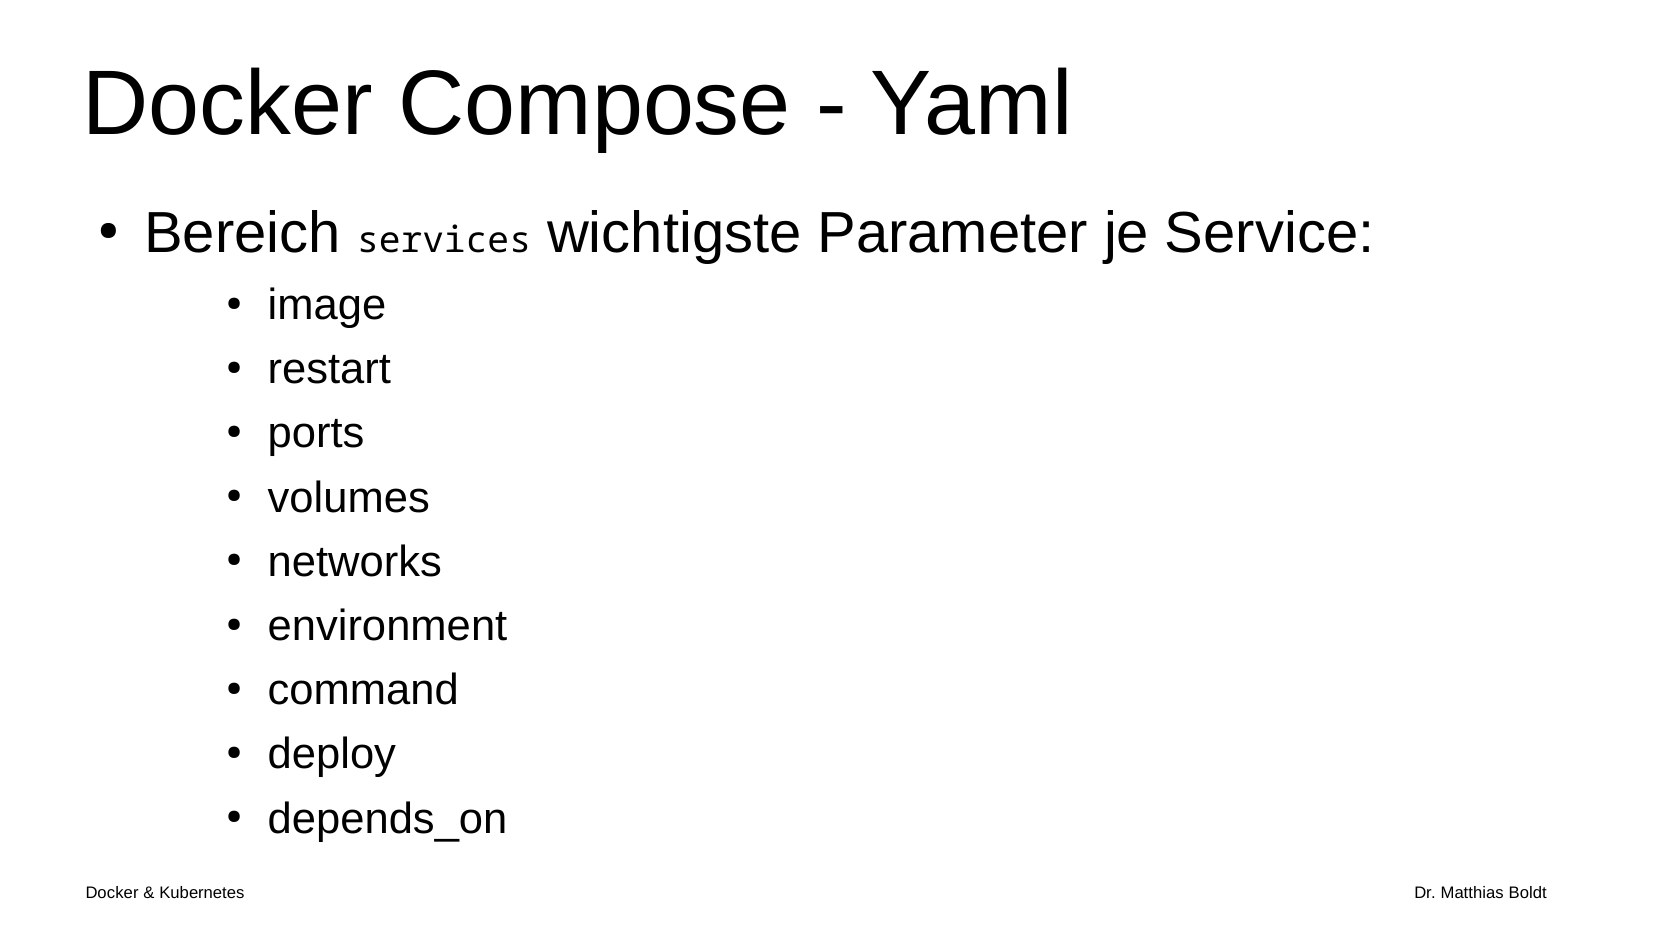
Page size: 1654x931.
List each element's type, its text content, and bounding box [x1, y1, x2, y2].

list Bereich services wichtigste Parameter je Service: image restart ports volumes networks environment command deploy depends_on [82, 199, 1595, 845]
title Docker Compose - Yaml [82, 25, 1571, 181]
text_box Docker & Kubernetes Dr. Matthias Boldt [70, 875, 1563, 910]
